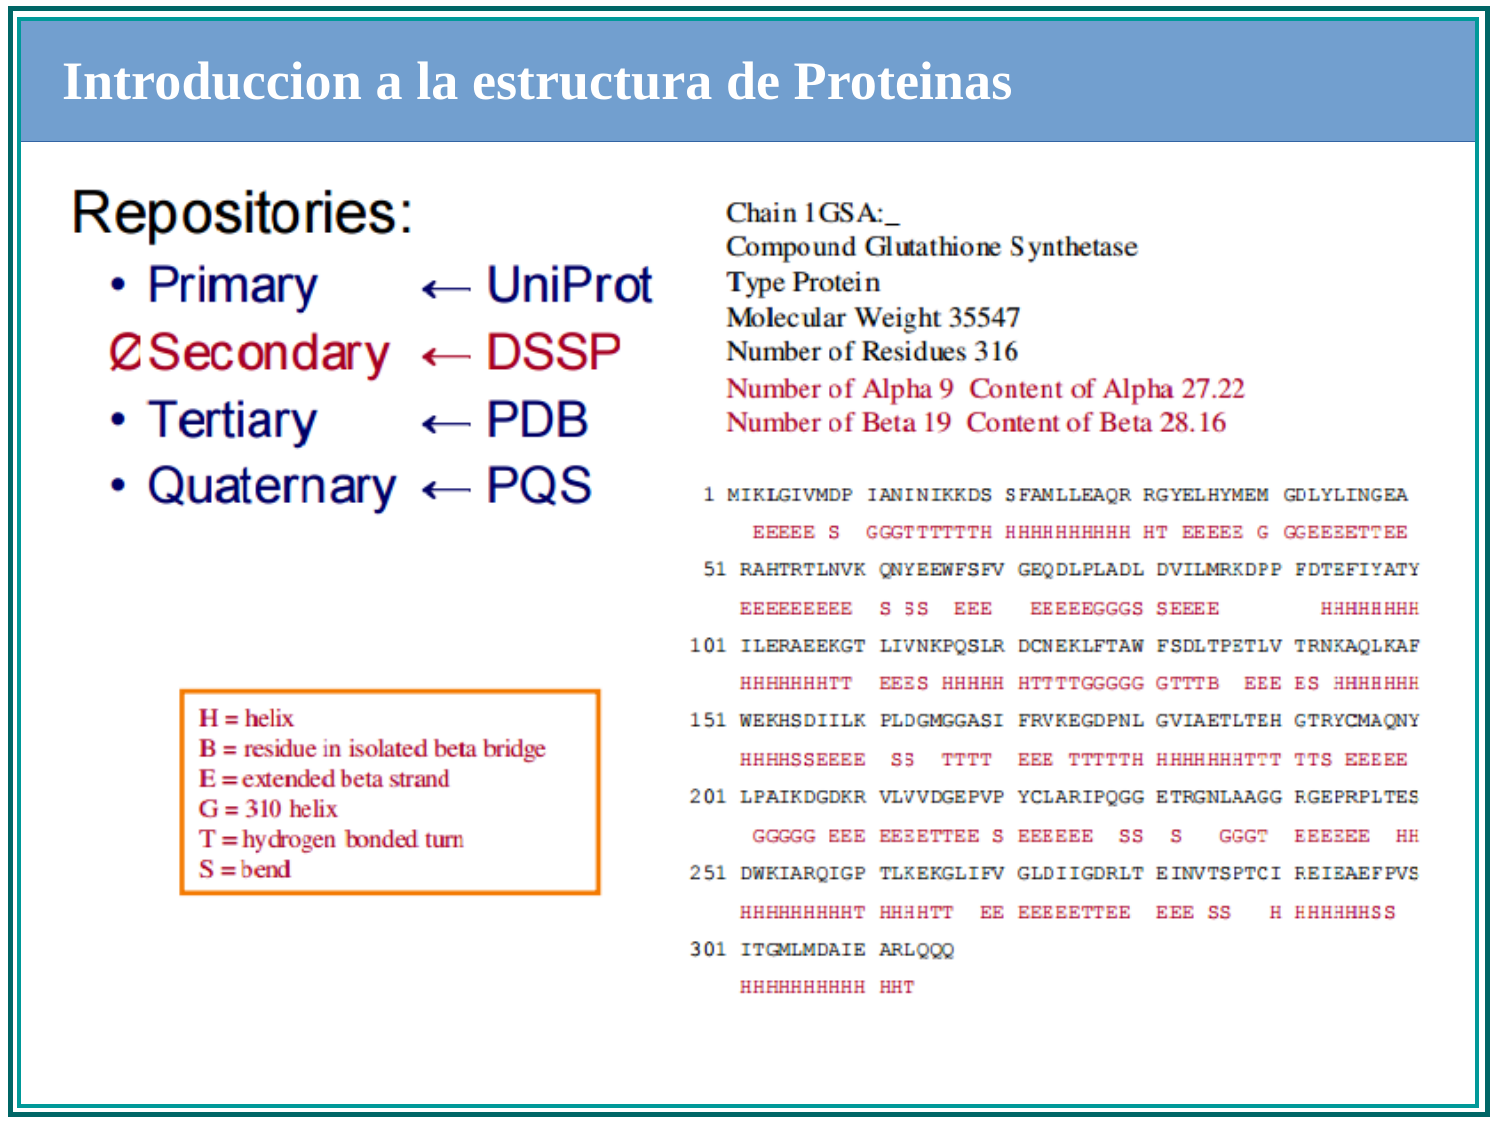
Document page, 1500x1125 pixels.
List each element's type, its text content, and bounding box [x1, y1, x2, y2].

text_box [21, 21, 1475, 142]
picture [59, 169, 1455, 1020]
text_box Introduccion a la estructura de Proteinas [47, 38, 1335, 142]
